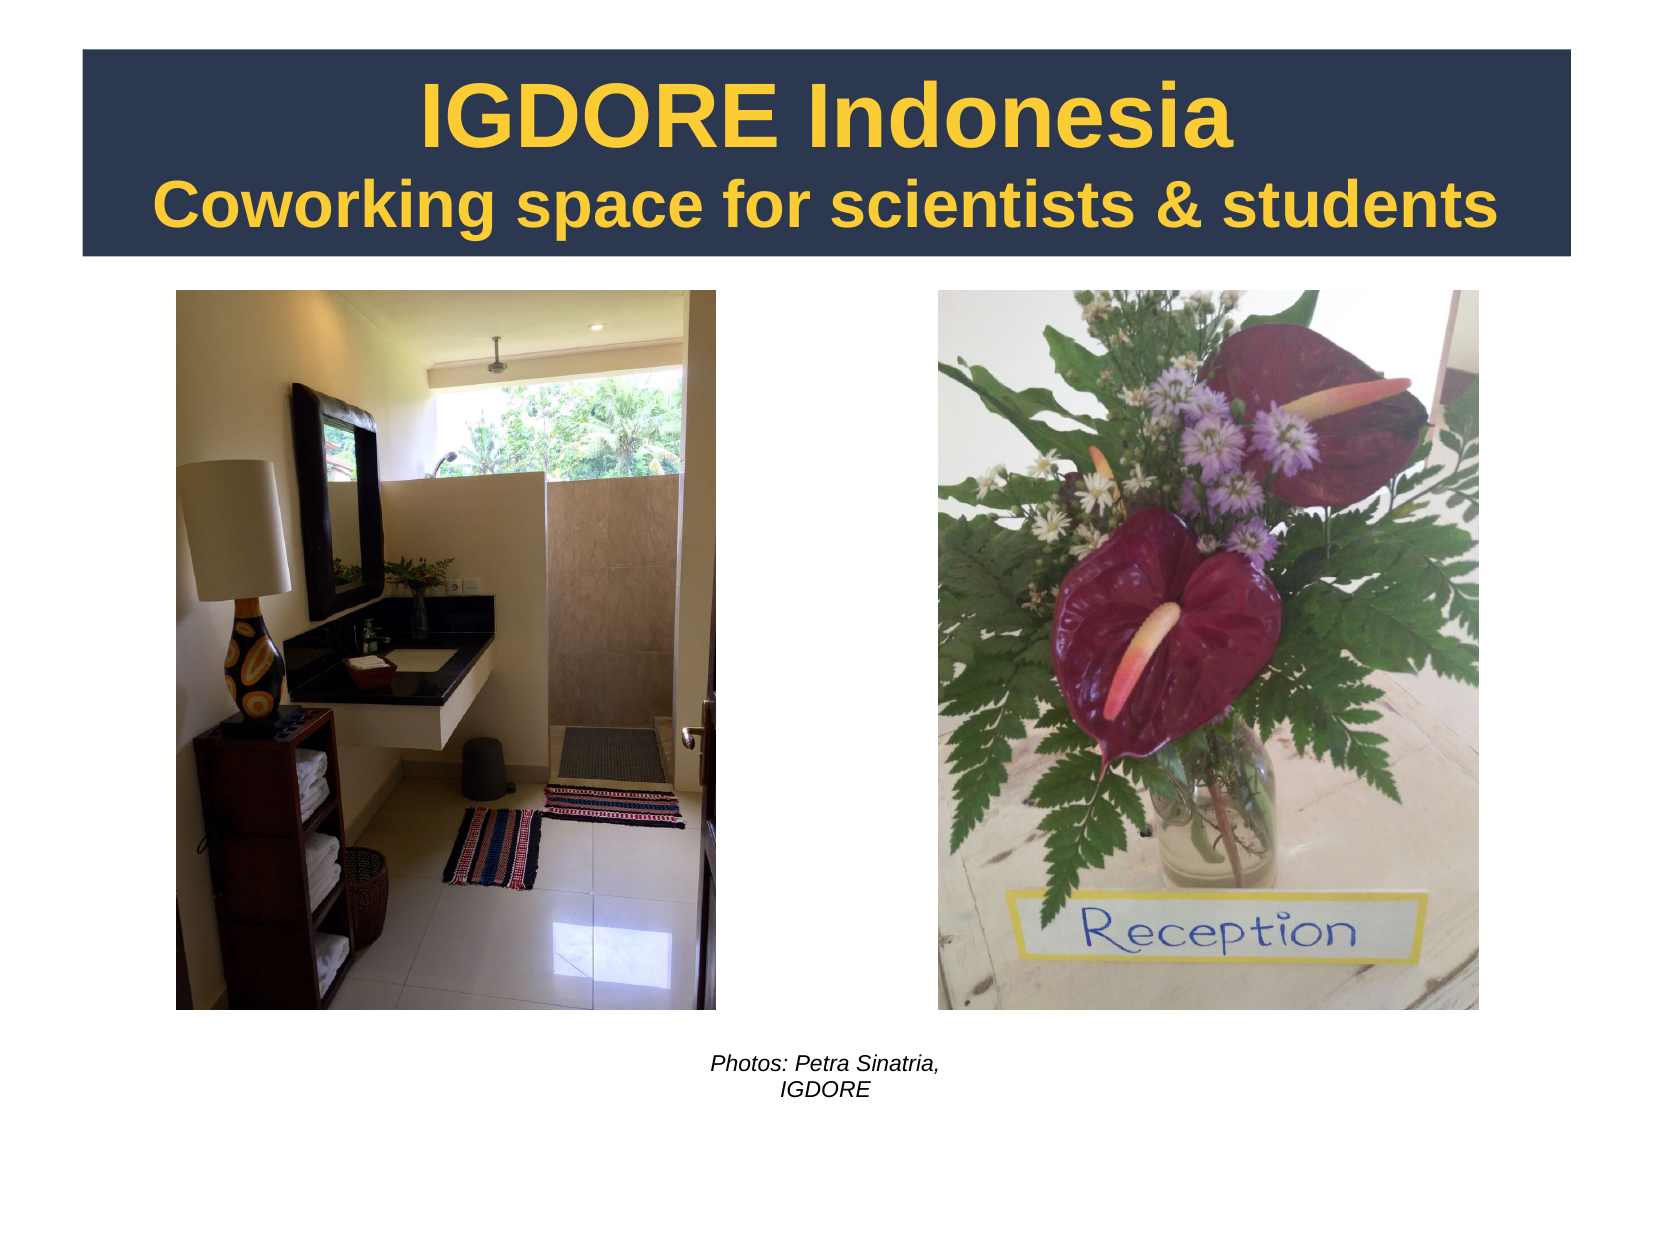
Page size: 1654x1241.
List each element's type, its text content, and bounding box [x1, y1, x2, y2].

text_box Photos: Petra Sinatria, IGDORE [637, 1051, 965, 1104]
picture [176, 290, 716, 1010]
picture [938, 290, 1479, 1010]
title IGDORE Indonesia Coworking space for scientists & students [82, 49, 1571, 257]
